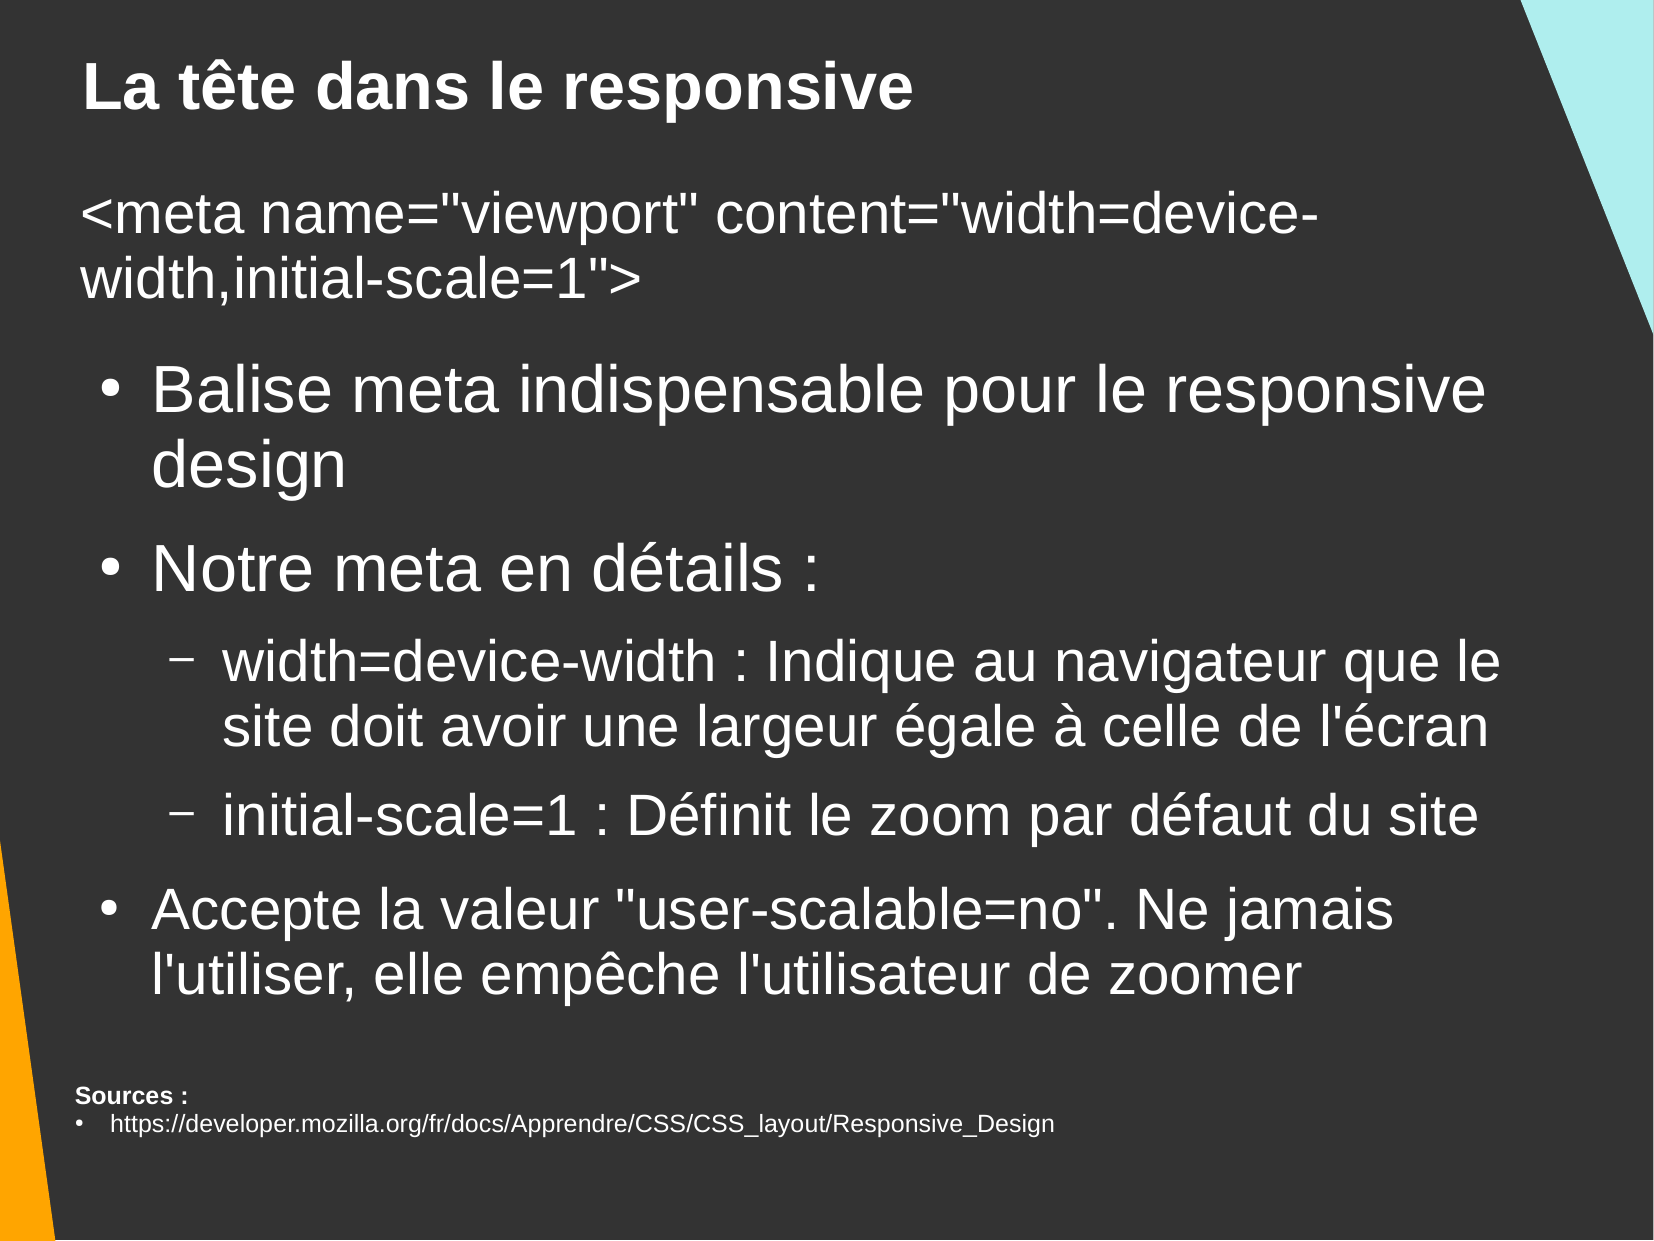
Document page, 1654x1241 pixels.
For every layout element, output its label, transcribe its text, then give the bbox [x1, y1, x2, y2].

text_box [1520, 0, 1654, 337]
list Balise meta indispensable pour le responsive design Notre meta en détails : width=device-width : Indique au navigateur que le site doit avoir une largeur égale à celle de l'écran initial-scale=1 : Définit le zoom par défaut du site Accepte la valeur "user-scalable=no". Ne jamais l'utiliser, elle empêche l'utilisateur de zoomer [80, 351, 1605, 1040]
text_box [0, 840, 56, 1241]
text_box Sources : https://developer.mozilla.org/fr/docs/Apprendre/CSS/CSS_layout/Responsive_Design [60, 1074, 1546, 1216]
list <meta name="viewport" content="width=device-width,initial-scale=1"> [80, 180, 1605, 319]
title La tête dans le responsive [82, 49, 1569, 125]
